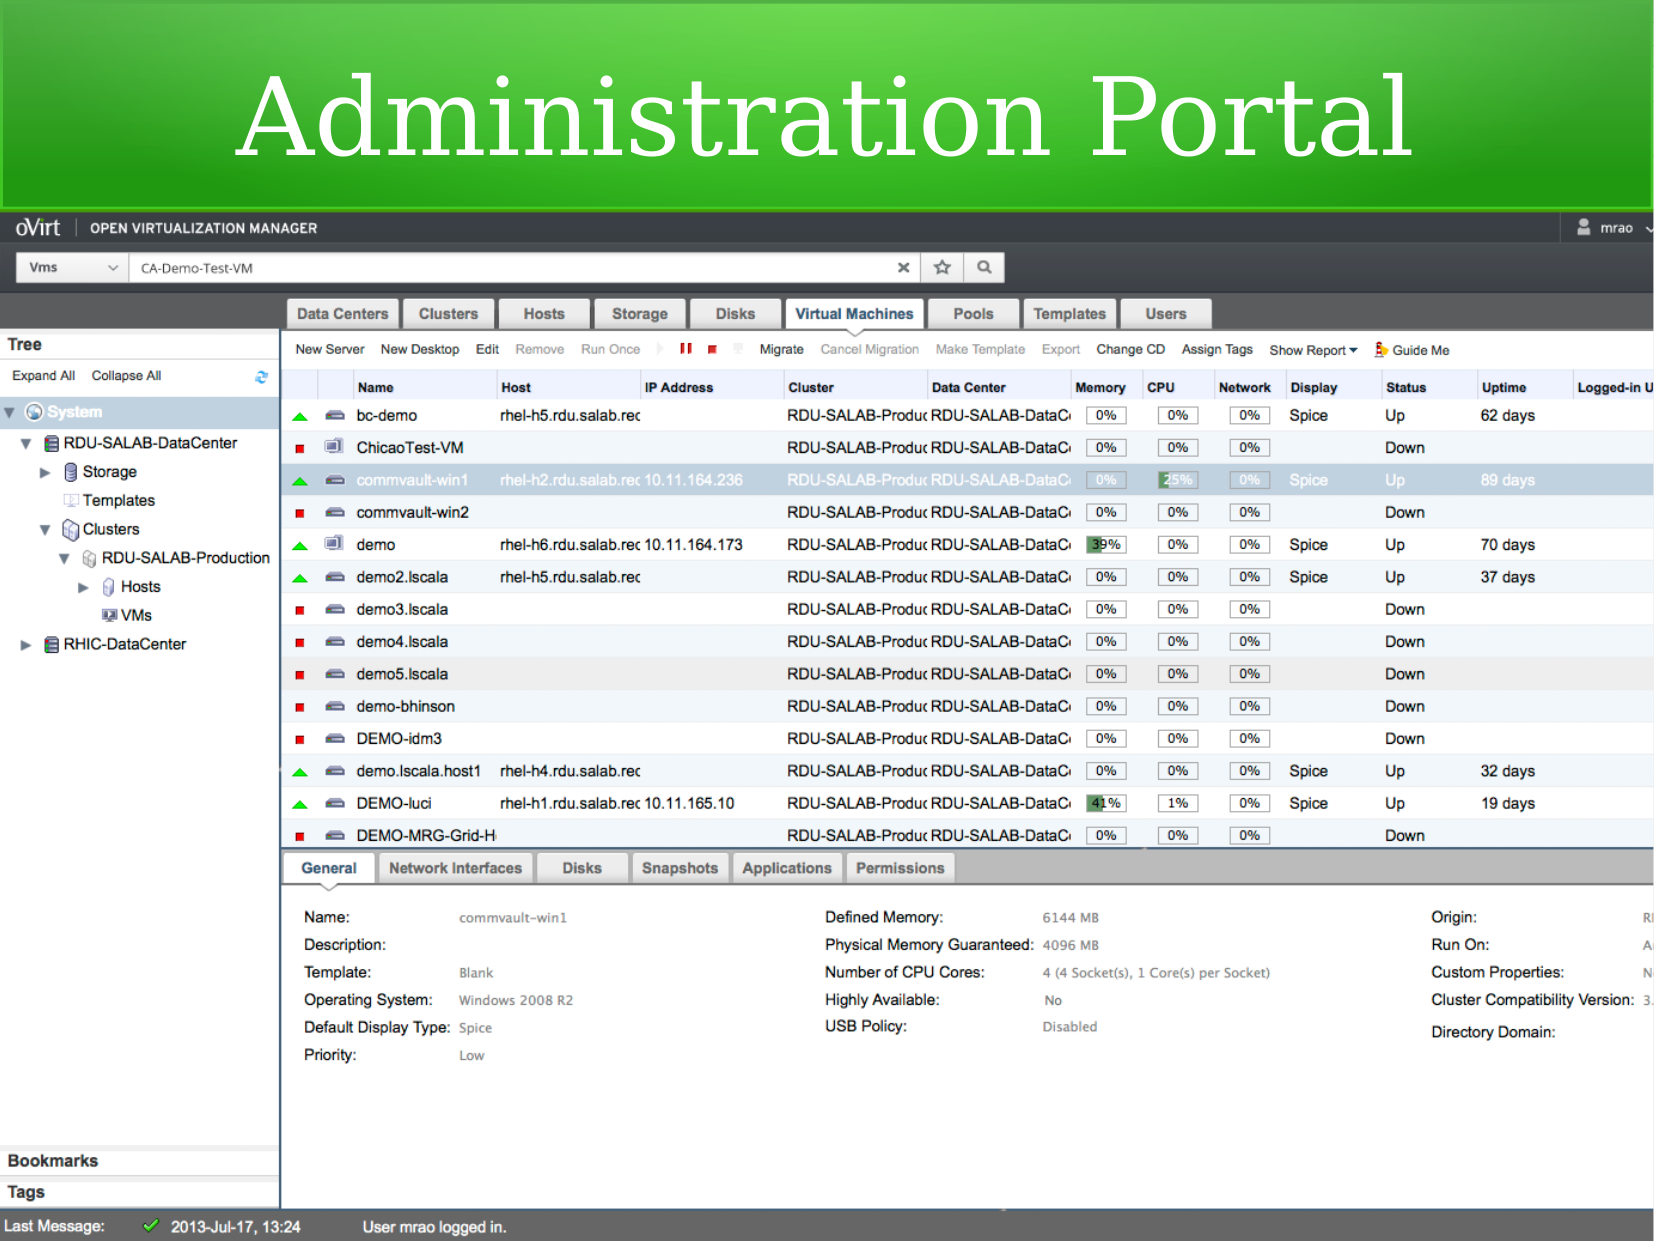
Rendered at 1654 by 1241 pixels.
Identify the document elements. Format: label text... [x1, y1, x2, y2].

picture [0, 209, 1654, 1241]
title Administration Portal [82, 47, 1571, 189]
